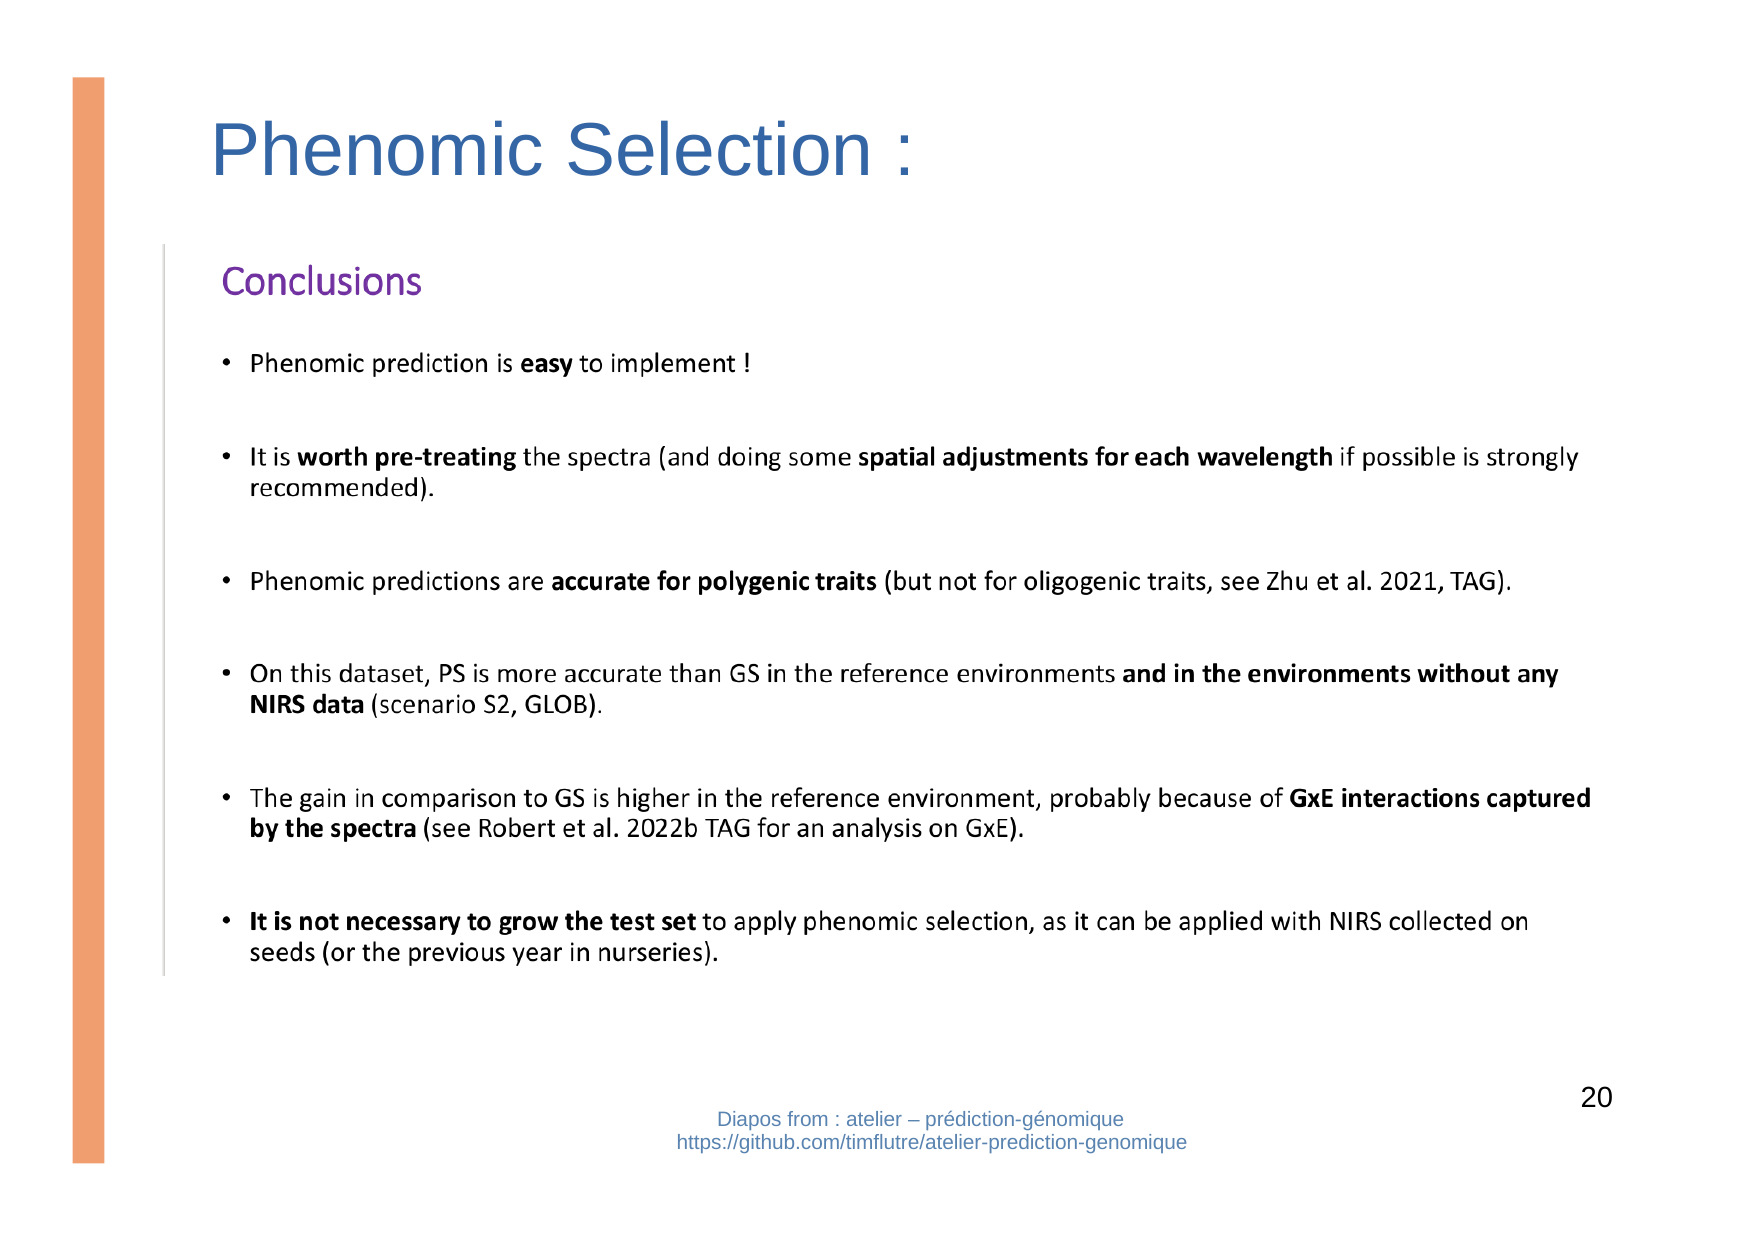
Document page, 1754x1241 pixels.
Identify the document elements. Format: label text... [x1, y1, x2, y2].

text_box Diapos from : atelier – prédiction-génomique https://github.com/timflutre/atelier-prediction-genomique [661, 1099, 1208, 1171]
text_box [72, 77, 105, 1164]
picture [162, 244, 1639, 976]
text_box Phenomic Selection : [196, 99, 991, 199]
